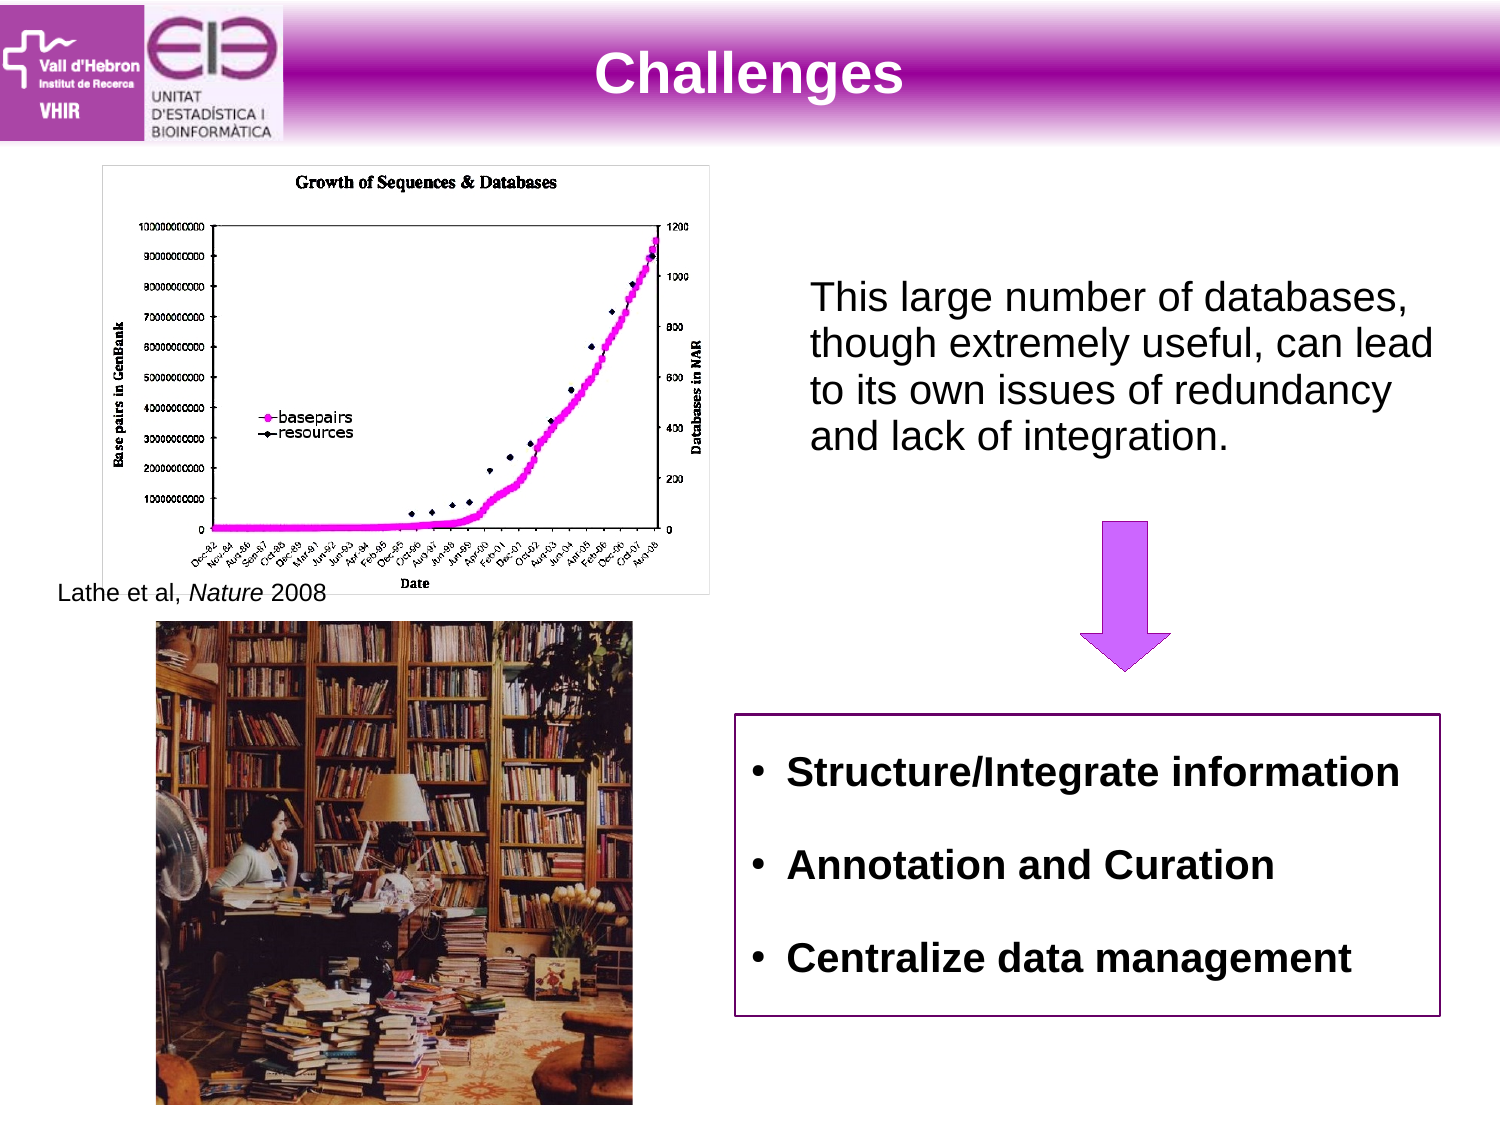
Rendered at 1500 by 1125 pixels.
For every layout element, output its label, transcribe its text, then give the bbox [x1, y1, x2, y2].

picture [0, 5, 284, 141]
picture [155, 621, 633, 1105]
text_box Structure/Integrate information Annotation and Curation Centralize data management [735, 714, 1441, 1017]
text_box Challenges [0, 0, 1500, 148]
picture [101, 163, 710, 595]
text_box Lathe et al, Nature 2008 [42, 571, 403, 651]
text_box This large number of databases, though extremely useful, can lead to its own issues of redundancy and lack of integration. [795, 266, 1471, 469]
text_box [1080, 521, 1171, 672]
